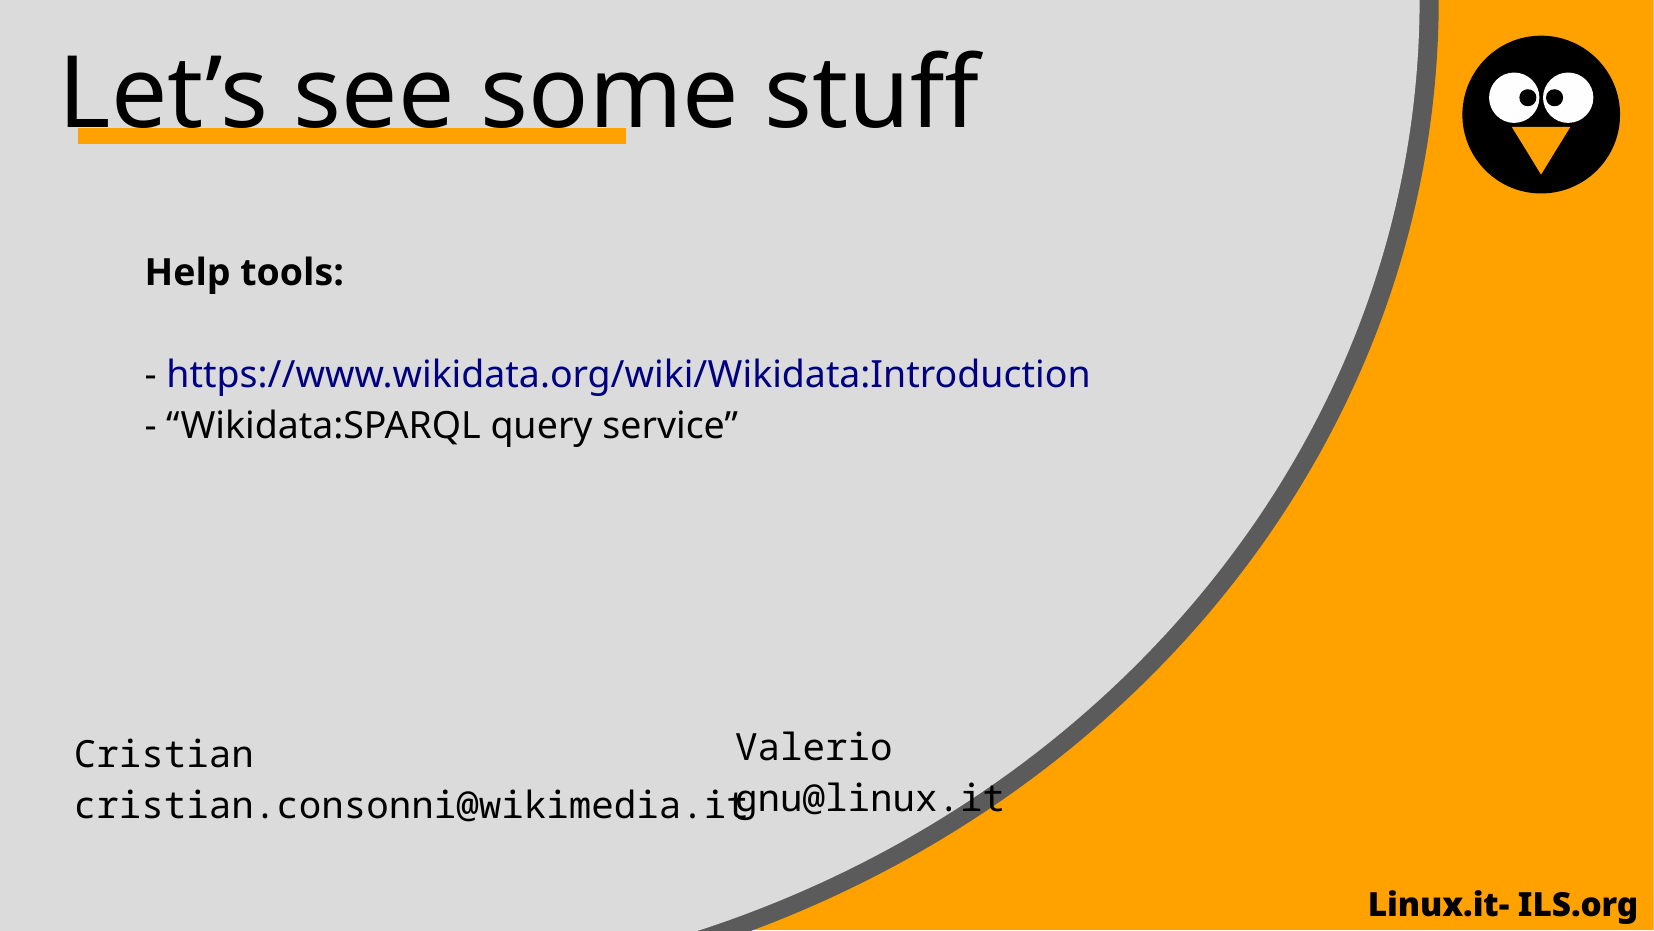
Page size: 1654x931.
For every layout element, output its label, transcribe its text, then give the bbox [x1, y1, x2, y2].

text_box Linux.it- ILS.org [1346, 874, 1654, 927]
text_box Valerio gnu@linux.it [720, 712, 1063, 804]
text_box Cristian cristian.consonni@wikimedia.it [59, 720, 839, 849]
text_box Help tools: - https://www.wikidata.org/wiki/Wikidata:Introduction - “Wikidata:SPARQL query service” [129, 237, 1205, 473]
title Let’s see some stuff [59, 0, 1406, 259]
